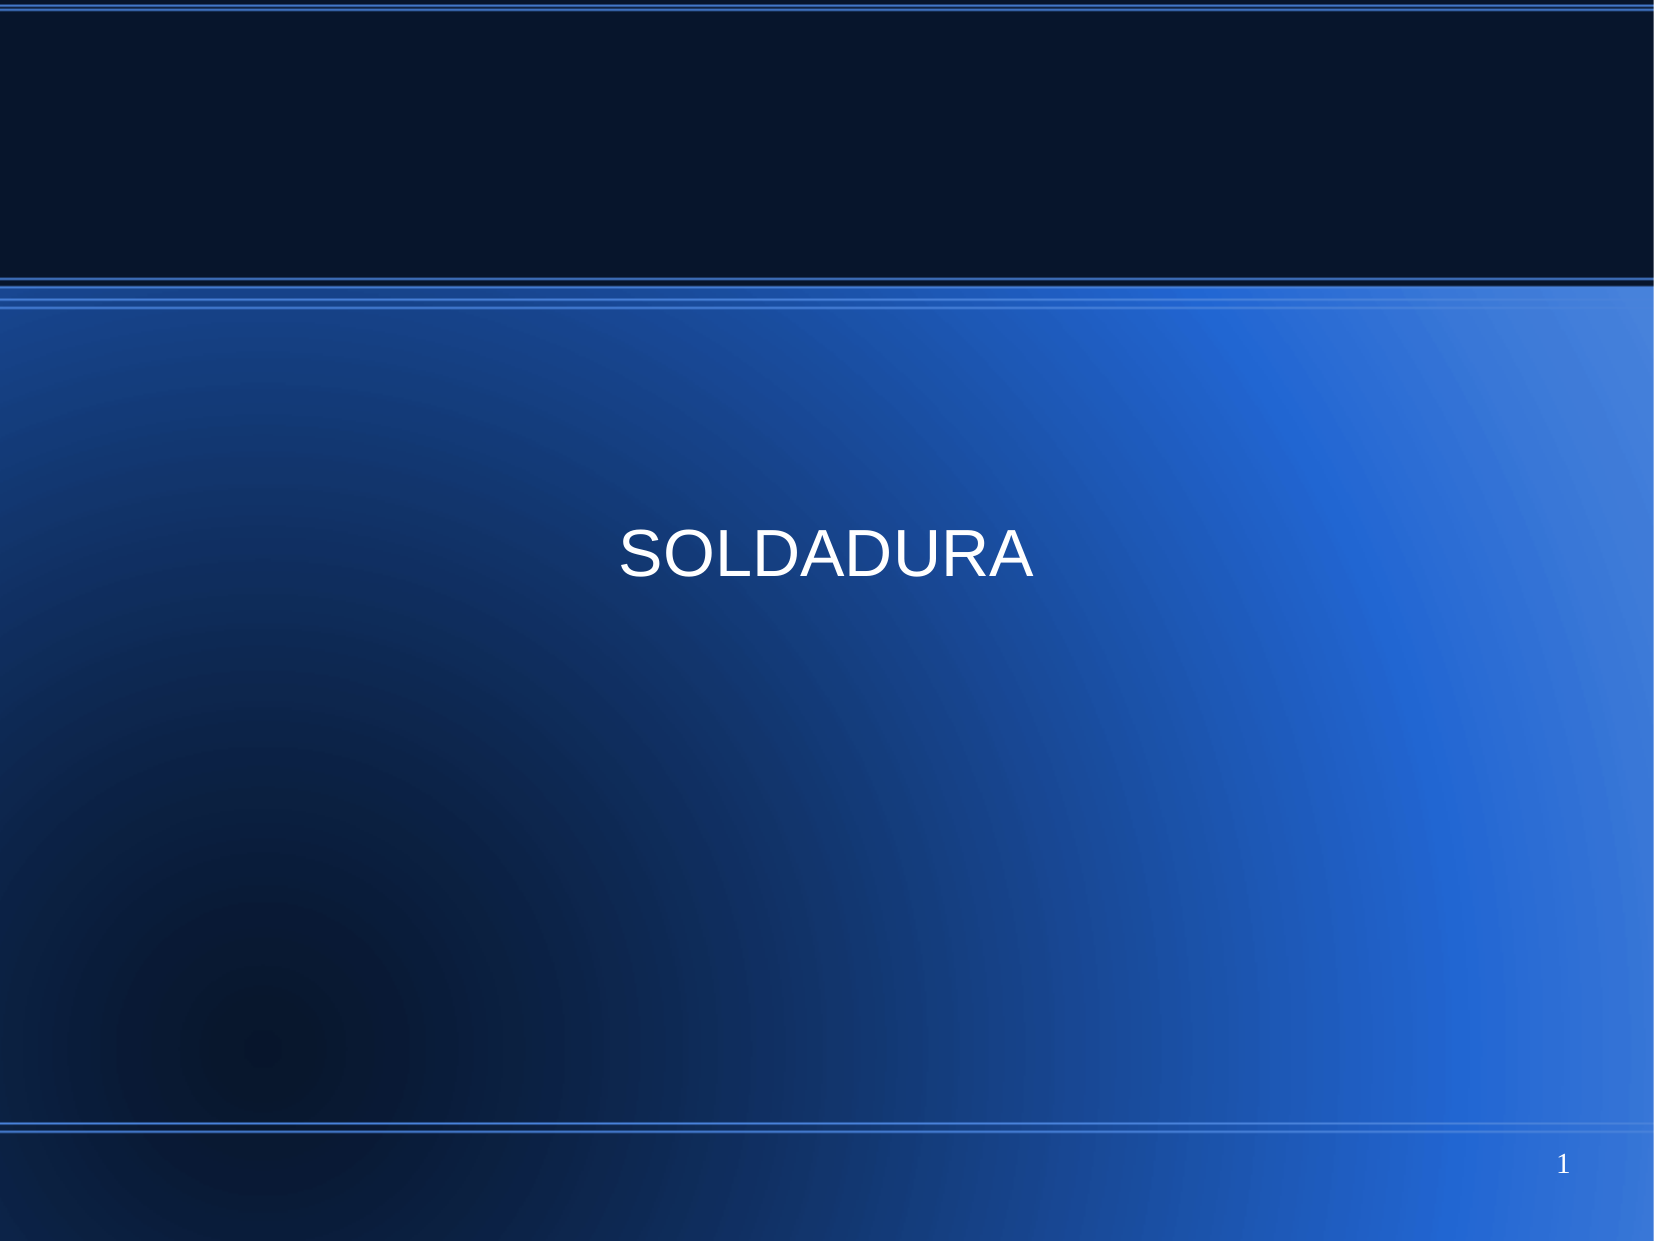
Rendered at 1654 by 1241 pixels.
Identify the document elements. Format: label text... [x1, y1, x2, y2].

picture [0, 0, 1654, 1241]
subtitle SOLDADURA [82, 56, 1571, 1050]
